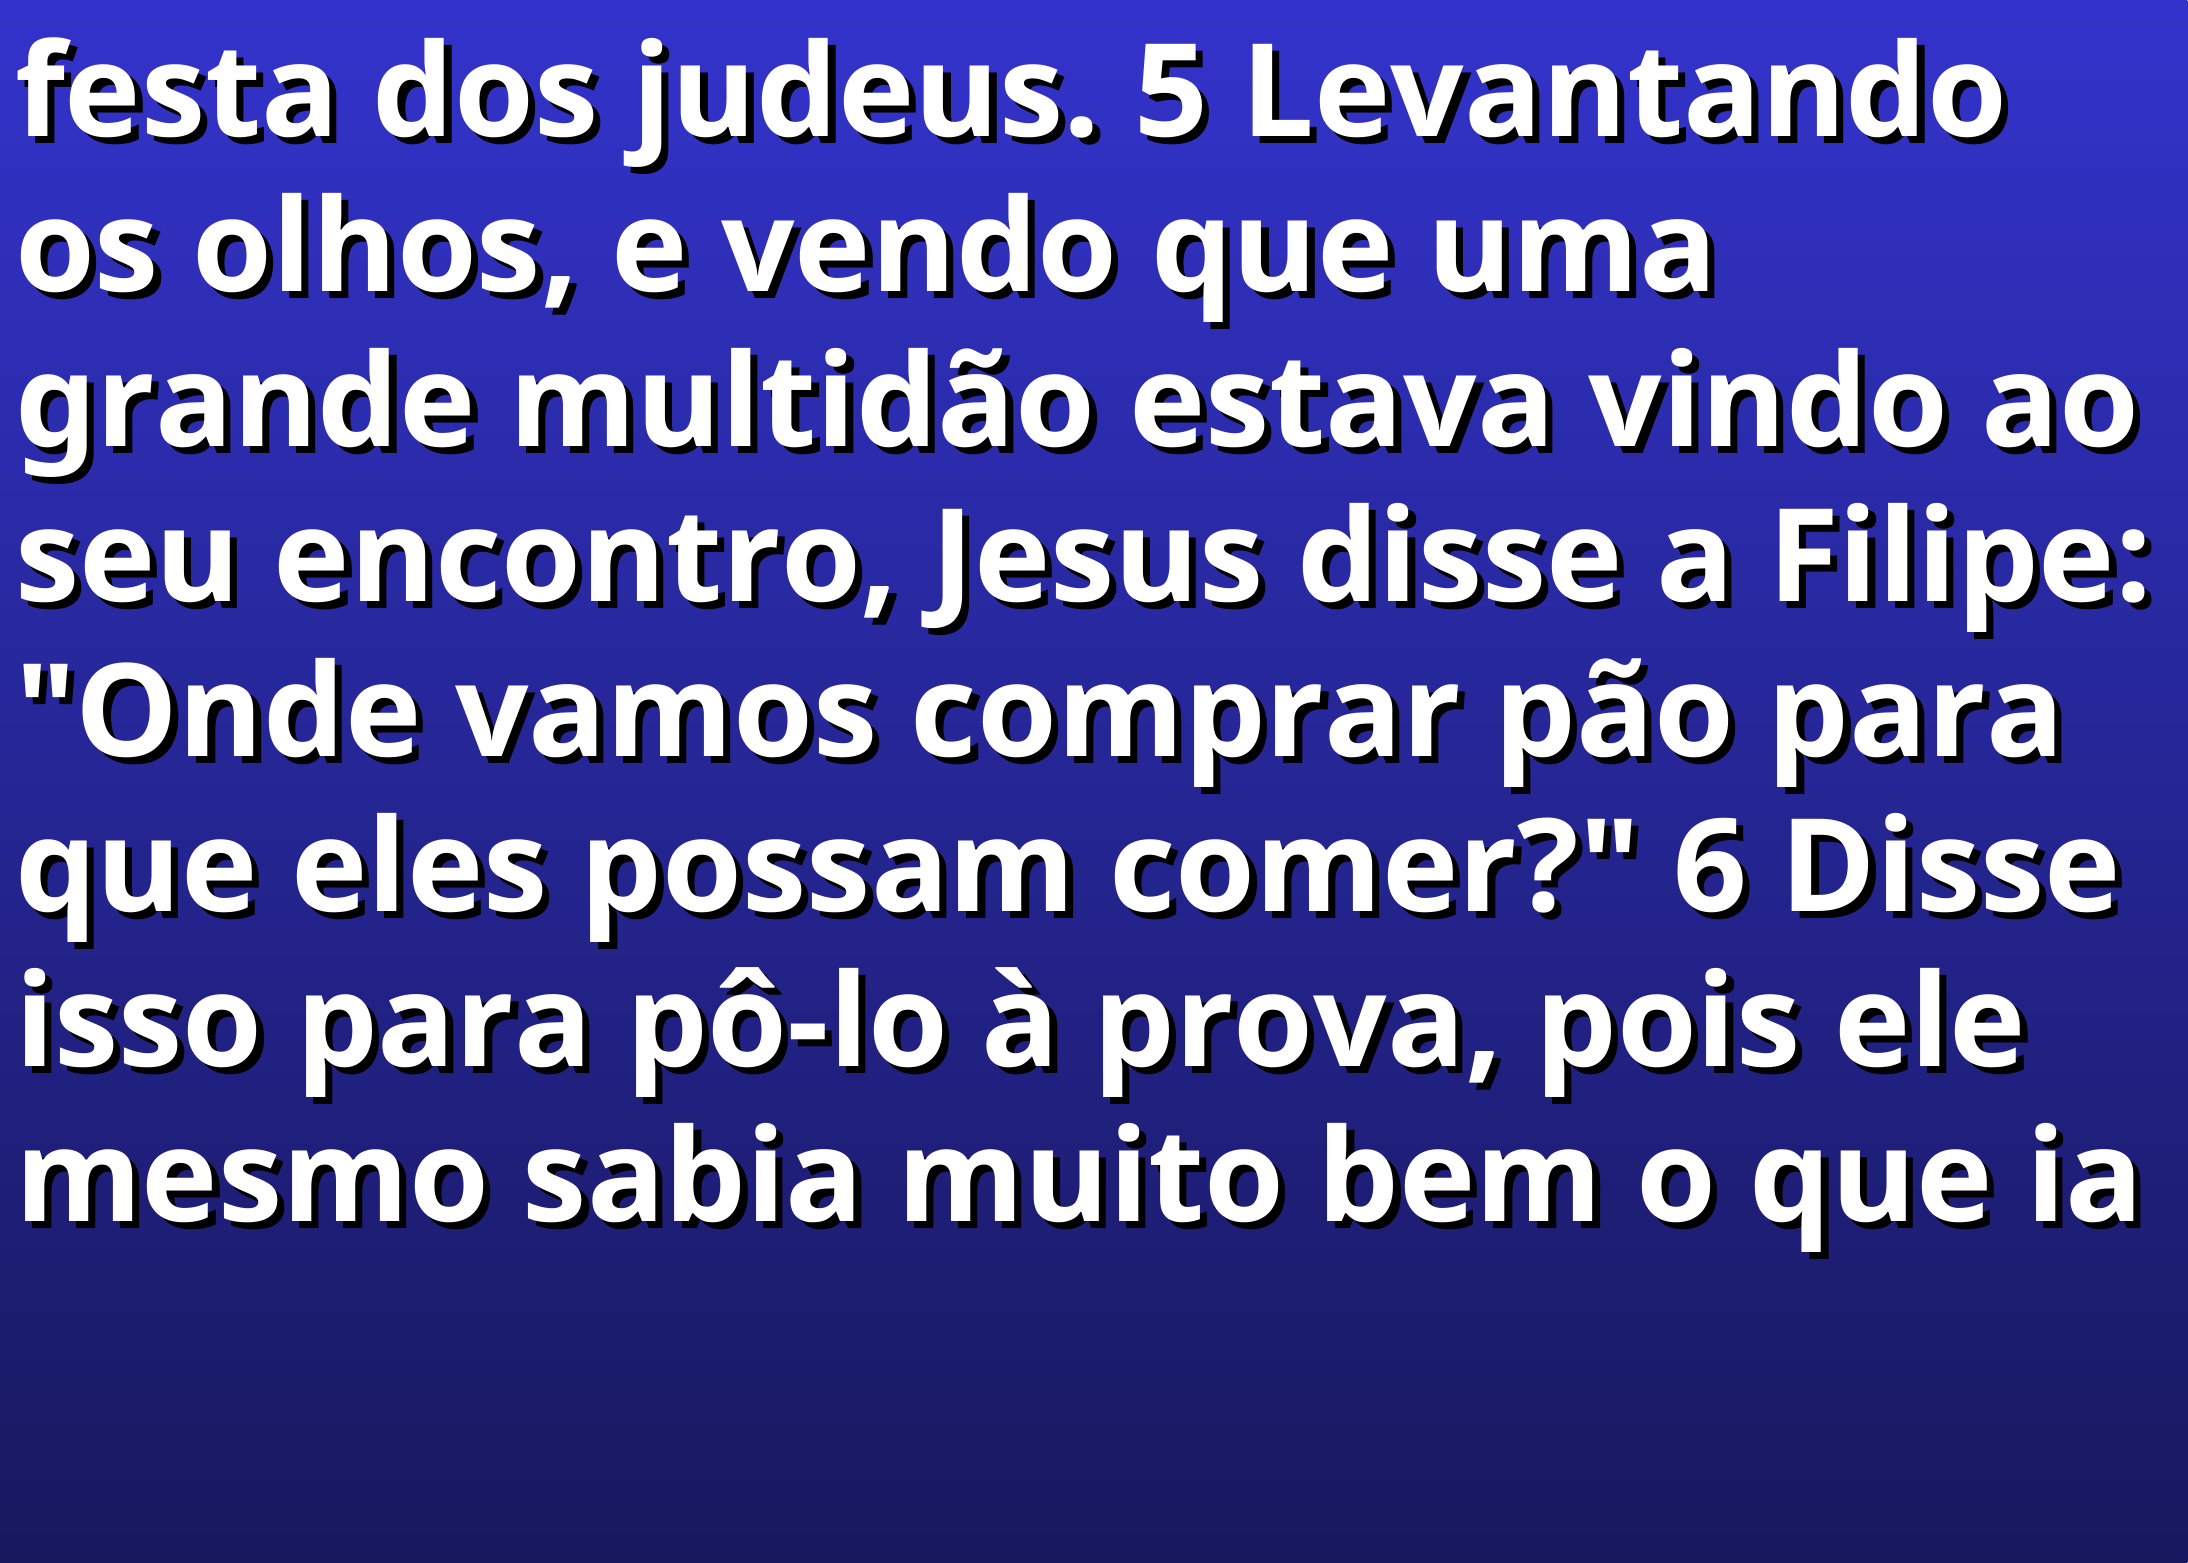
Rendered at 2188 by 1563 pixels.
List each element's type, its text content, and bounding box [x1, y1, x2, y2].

text_box festa dos judeus. 5 Levantando os olhos, e vendo que uma grande multidão estava vindo ao seu encontro, Jesus disse a Filipe: "Onde vamos comprar pão para que eles possam comer?" 6 Disse isso para pô-lo à prova, pois ele mesmo sabia muito bem o que ia [0, 0, 2188, 1255]
